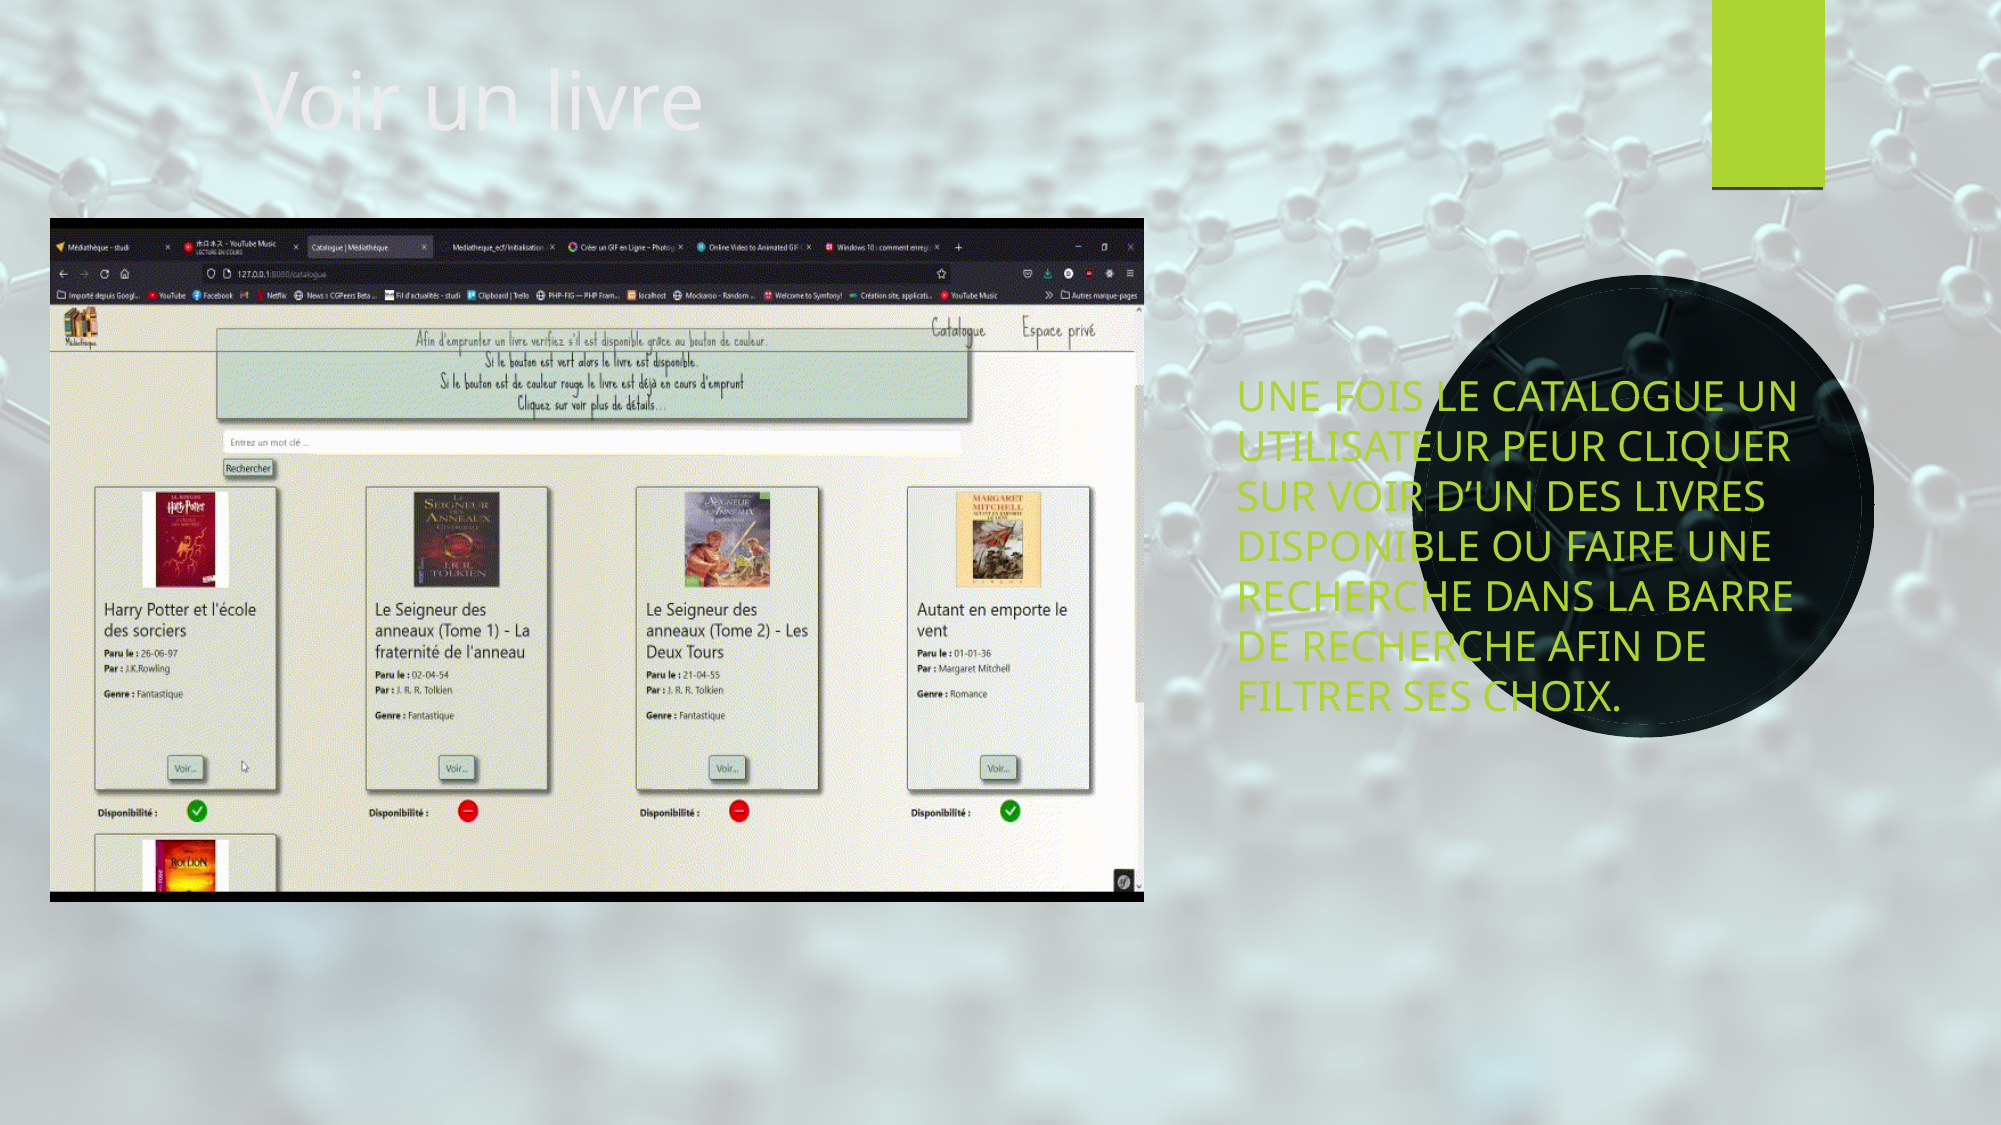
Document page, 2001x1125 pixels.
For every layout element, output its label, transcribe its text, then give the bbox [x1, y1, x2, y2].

picture [0, 0, 2000, 1125]
text_box [1712, 0, 1825, 187]
title Voir un livre [235, 35, 1684, 155]
subtitle Une fois le catalogue un utilisateur peur Cliquer sur voir d’un des livres disponible ou faire une recherche dans la barre de recherche afin de filtrer ses choix. [1221, 361, 1858, 764]
